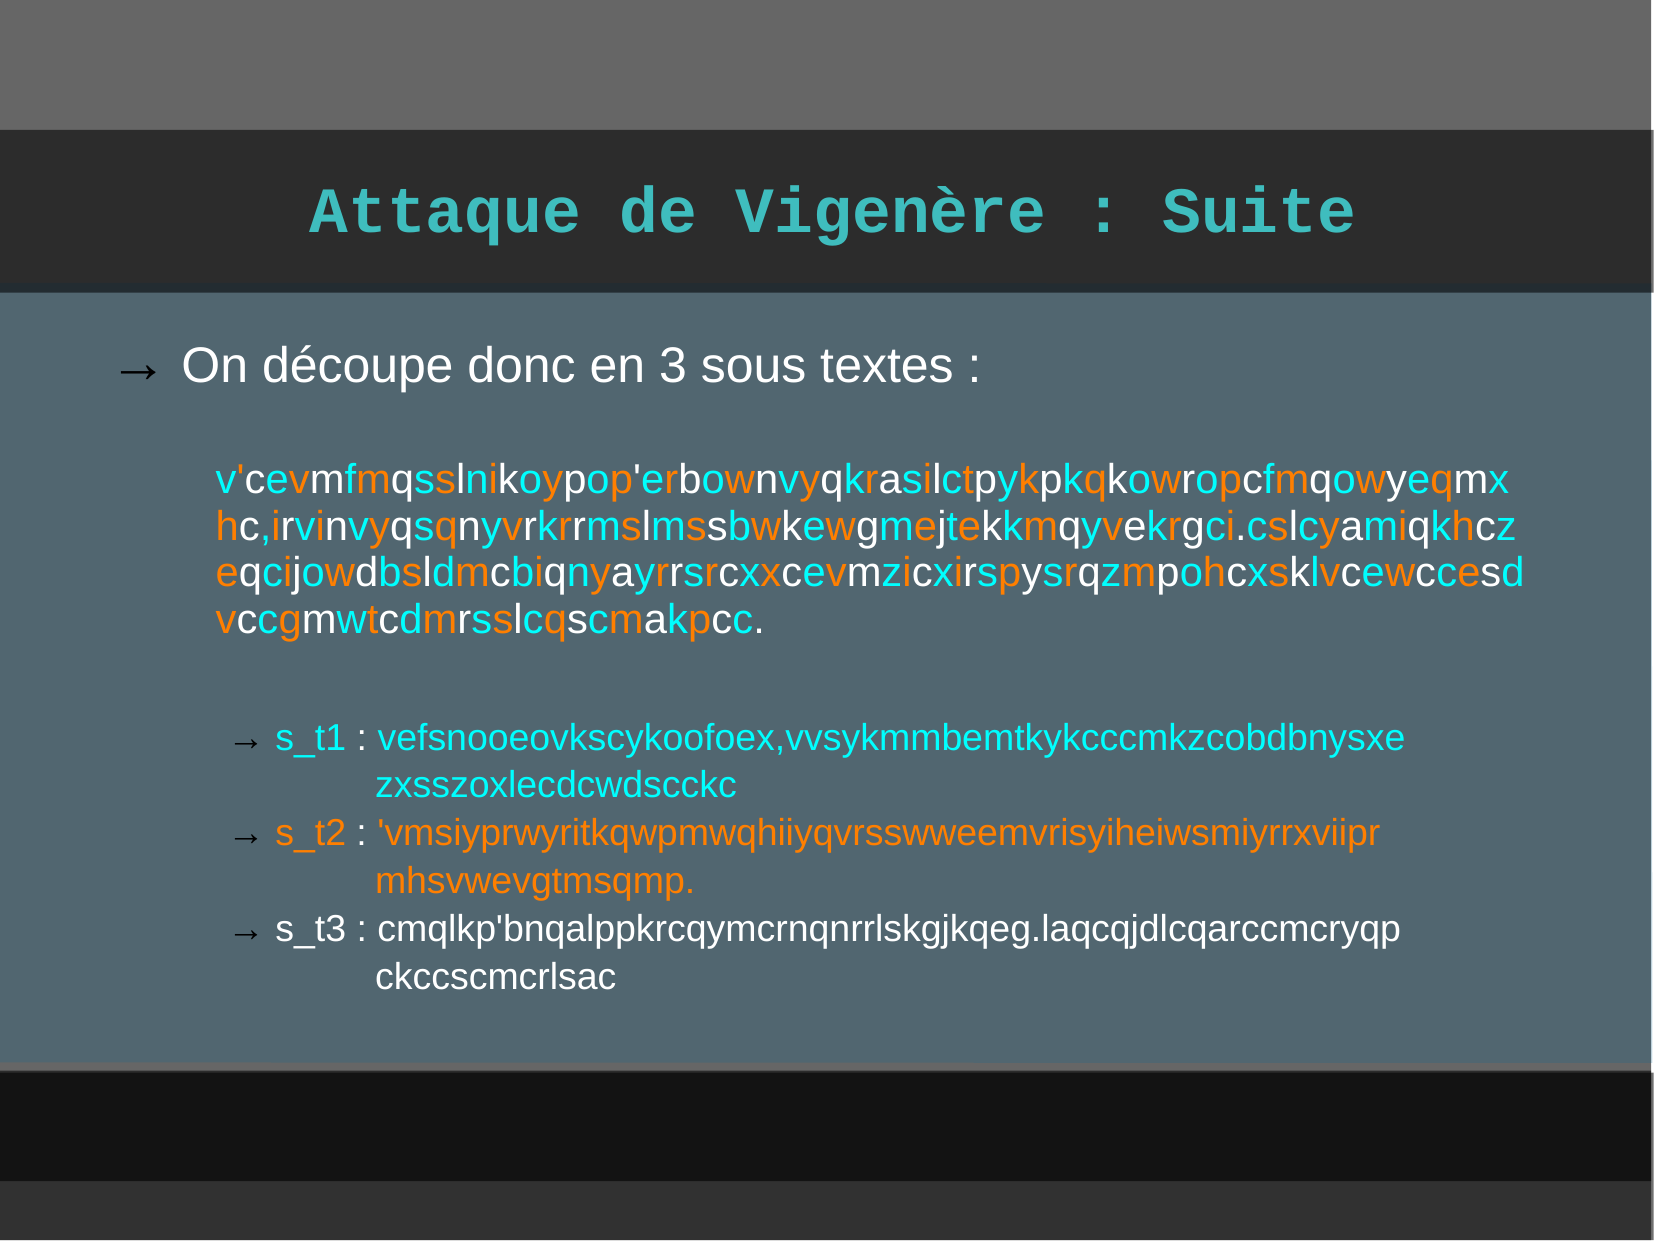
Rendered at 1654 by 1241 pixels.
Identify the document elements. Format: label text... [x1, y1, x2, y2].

text_box [0, 0, 1654, 1241]
text_box v'cevmfmqsslnikoypop'erbownvyqkrasilctpykpkqkowropcfmqowyeqmxhc,irvinvyqsqnyvrkrrmslmssbwkewgmejtekkmqyvekrgci.cslcyamiqkhczeqcijowdbsldmcbiqnyayrrsrcxxcevmzicxirspysrqzmpohcxsklvcewccesdvccgmwtcdmrsslcqscmakpcc. [200, 448, 1548, 686]
title Attaque de Vigenère : Suite [129, 111, 1536, 319]
text_box → s_t1 : vefsnooeovkscykoofoex,vvsykmmbemtkykcccmkzcobdbnysxe zxsszoxlecdcwdscckc → s_t2 : 'vmsiyprwyritkqwpmwqhiiyqvrsswweemvrisyiheiwsmiyrrxviipr mhsvwevgtmsqmp. → s_t3 : cmqlkp'bnqalppkrcqymcrnqnrrlskgjkqeg.laqcqjdlcqarccmcryqp ckccscmcrlsac [212, 708, 1441, 1016]
text_box → On découpe donc en 3 sous textes : [94, 322, 1009, 402]
